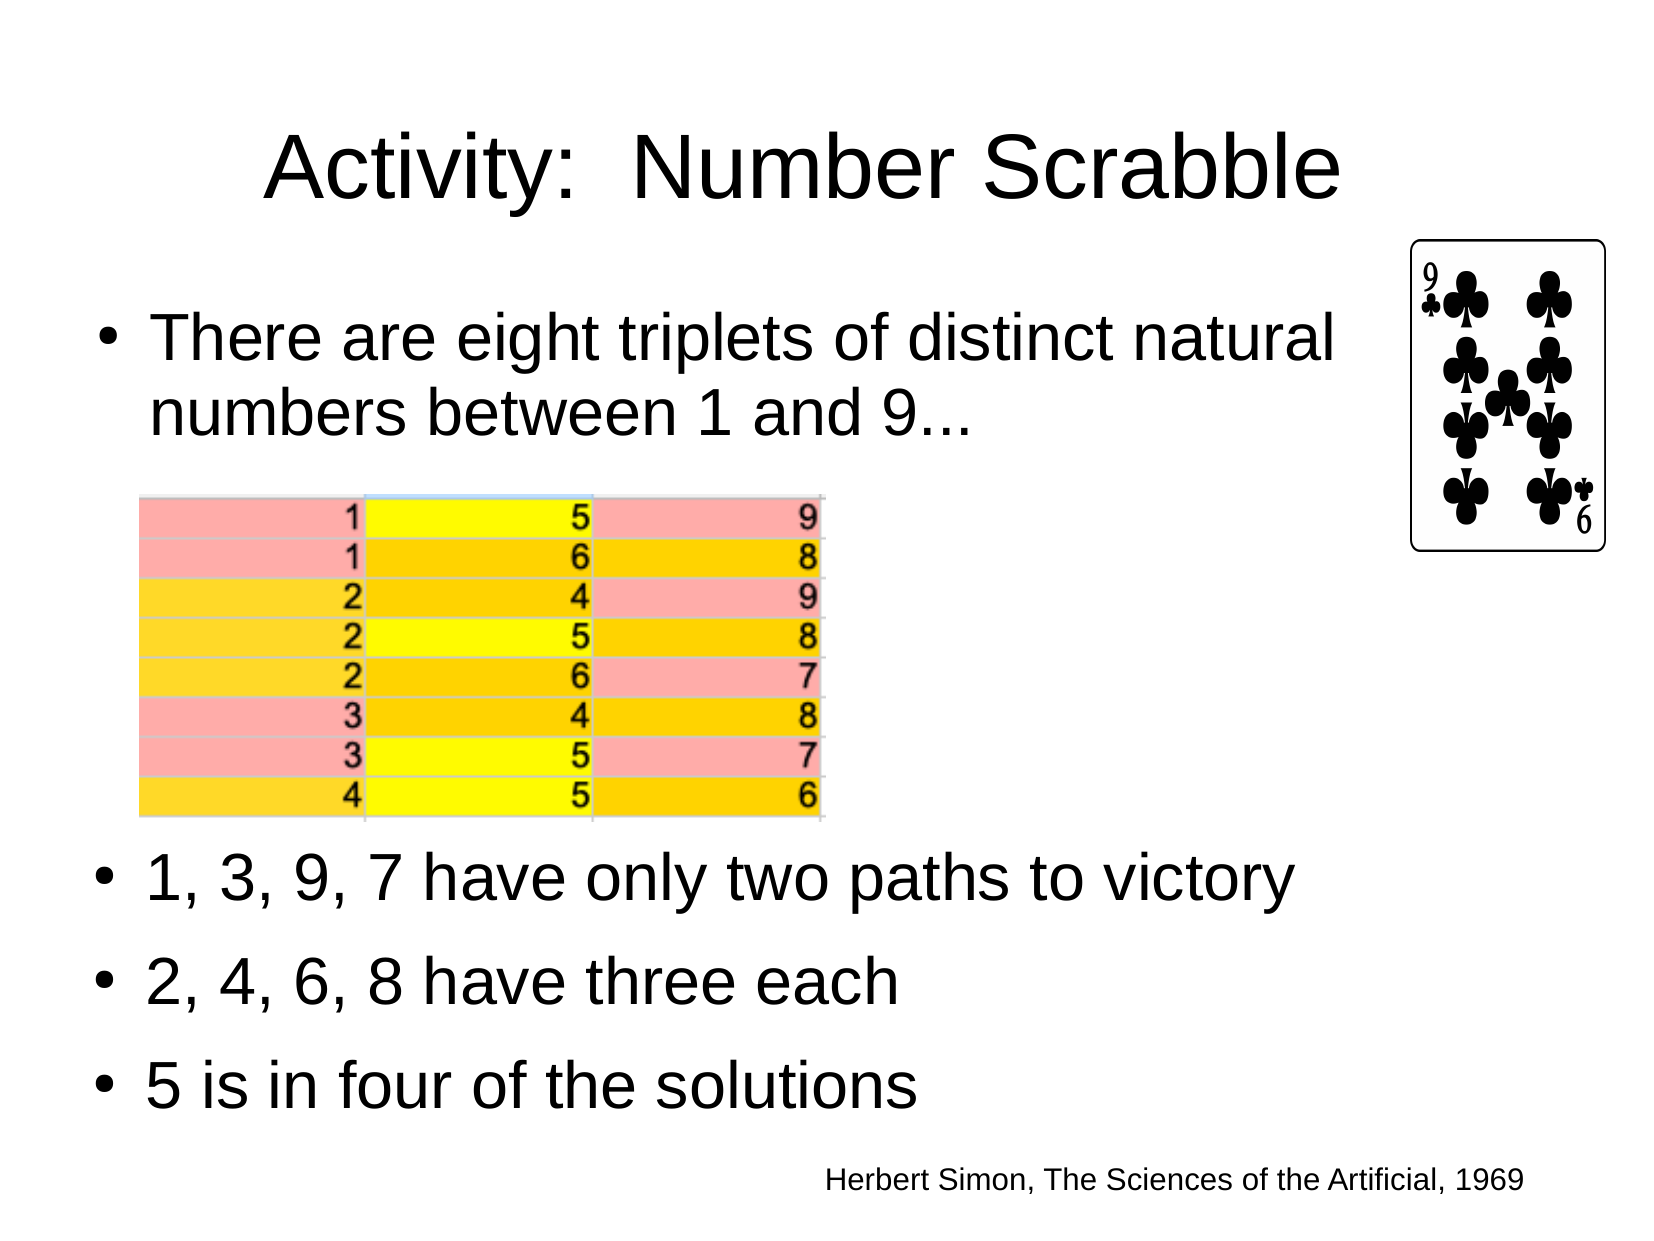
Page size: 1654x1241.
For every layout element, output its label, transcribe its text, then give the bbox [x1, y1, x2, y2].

title Activity: Number Scrabble [60, 62, 1549, 271]
picture [139, 494, 826, 823]
text_box Herbert Simon, The Sciences of the Artificial, 1969 [810, 1155, 1654, 1241]
text_box 1, 3, 9, 7 have only two paths to victory 2, 4, 6, 8 have three each 5 is in four of the solutions [75, 840, 1336, 1126]
picture [1410, 239, 1606, 552]
text_box There are eight triplets of distinct natural numbers between 1 and 9... [78, 300, 1351, 450]
